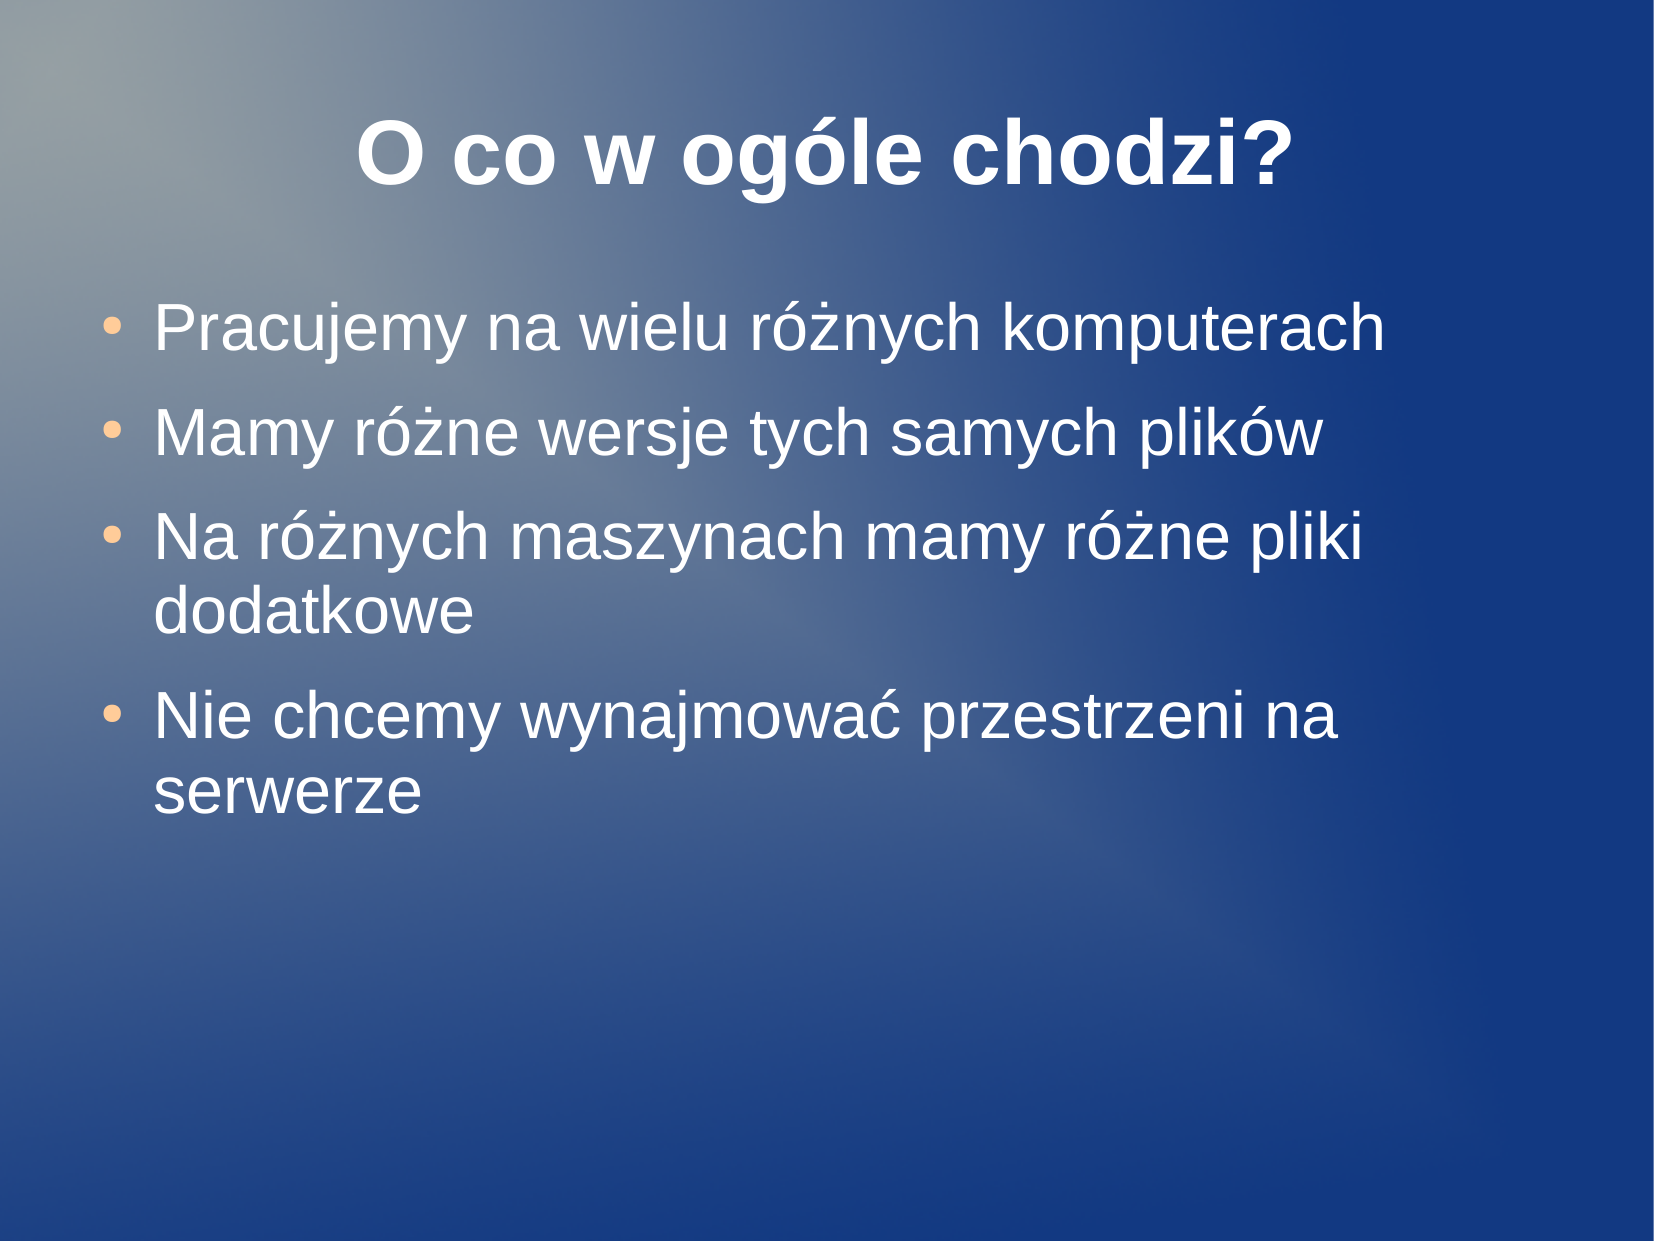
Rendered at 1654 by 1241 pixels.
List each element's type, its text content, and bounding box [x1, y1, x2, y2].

title O co w ogóle chodzi? [82, 49, 1571, 257]
picture [0, 0, 1654, 1241]
list Pracujemy na wielu różnych komputerach Mamy różne wersje tych samych plików Na różnych maszynach mamy różne pliki dodatkowe Nie chcemy wynajmować przestrzeni na serwerze [82, 290, 1571, 1010]
